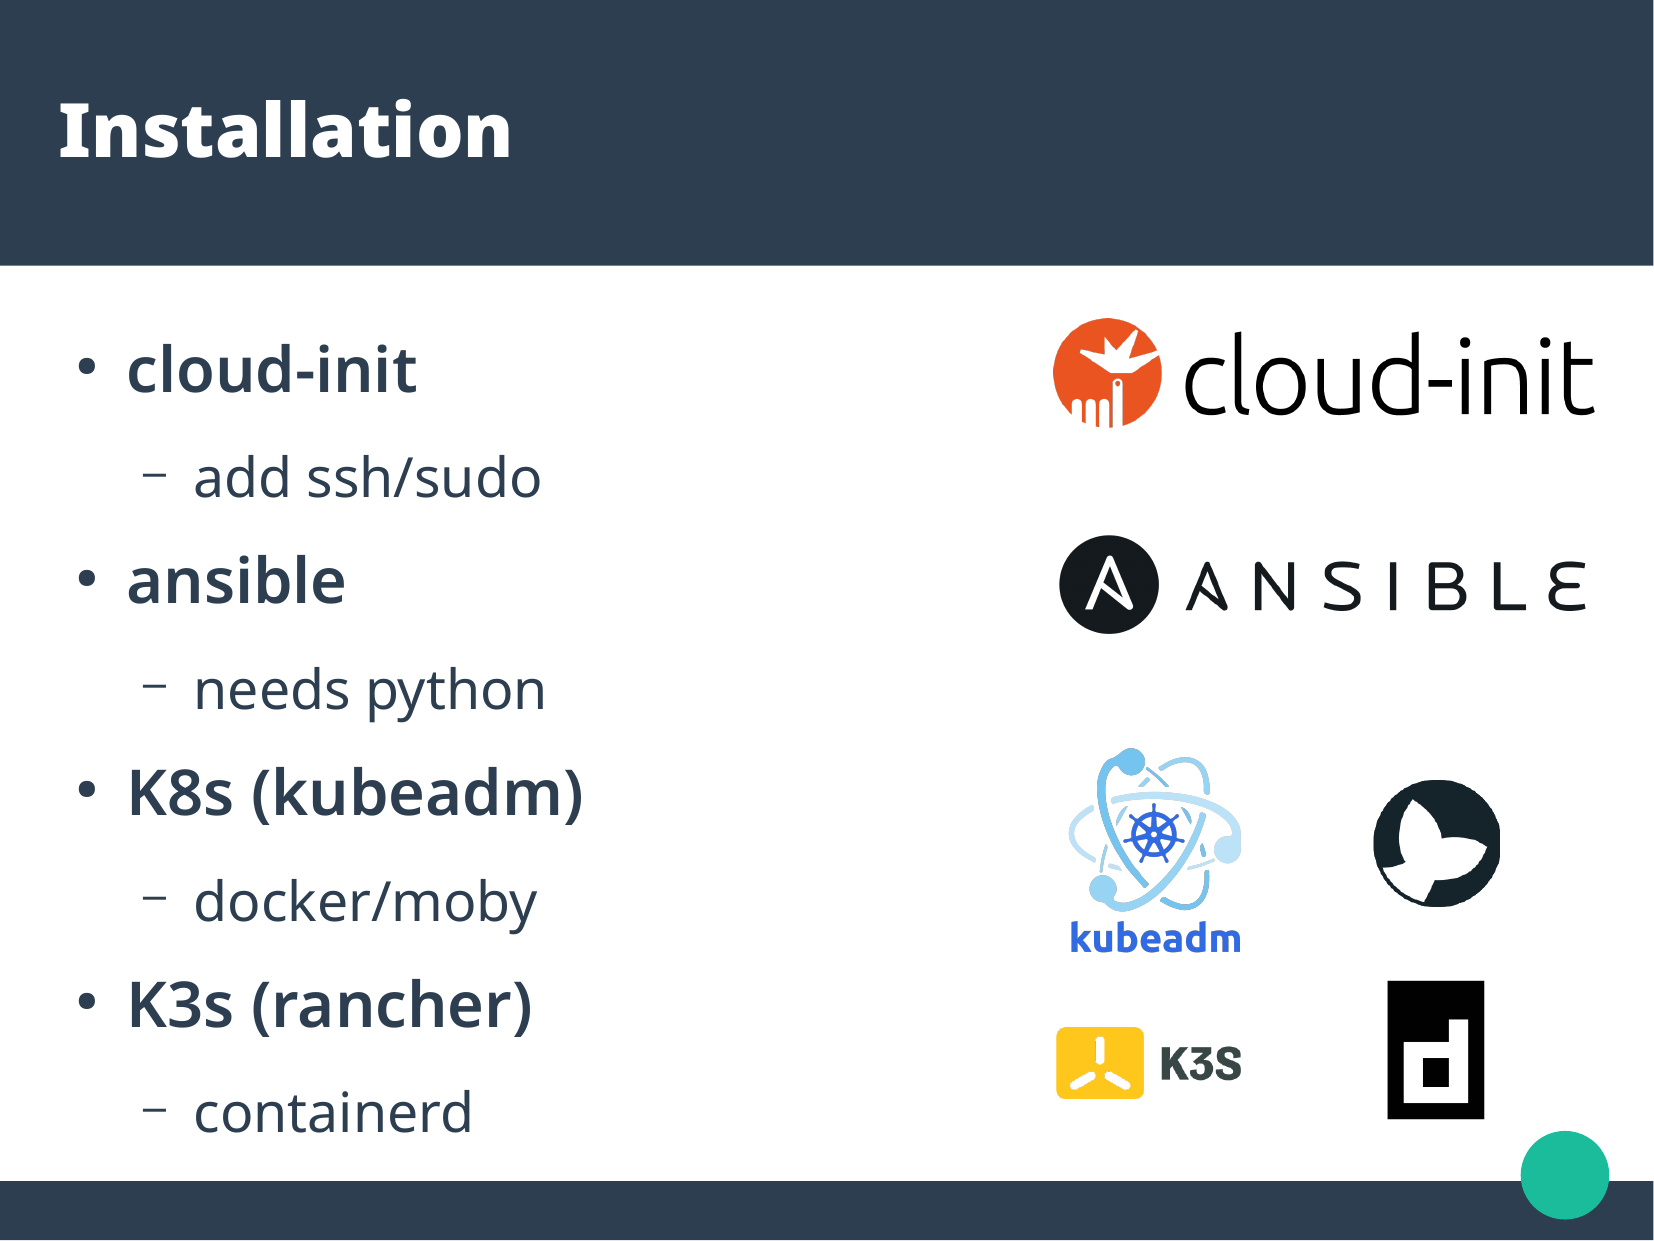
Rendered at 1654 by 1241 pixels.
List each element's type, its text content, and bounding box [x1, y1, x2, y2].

picture [1364, 978, 1508, 1123]
picture [1370, 773, 1500, 910]
picture [1053, 318, 1595, 428]
picture [1055, 531, 1163, 638]
title Installation [59, 49, 1595, 207]
list cloud-init add ssh/sudo ansible needs python K8s (kubeadm) docker/moby K3s (rancher) containerd [59, 324, 1595, 1152]
picture [1174, 543, 1600, 632]
picture [1062, 745, 1248, 957]
picture [1056, 1027, 1241, 1099]
